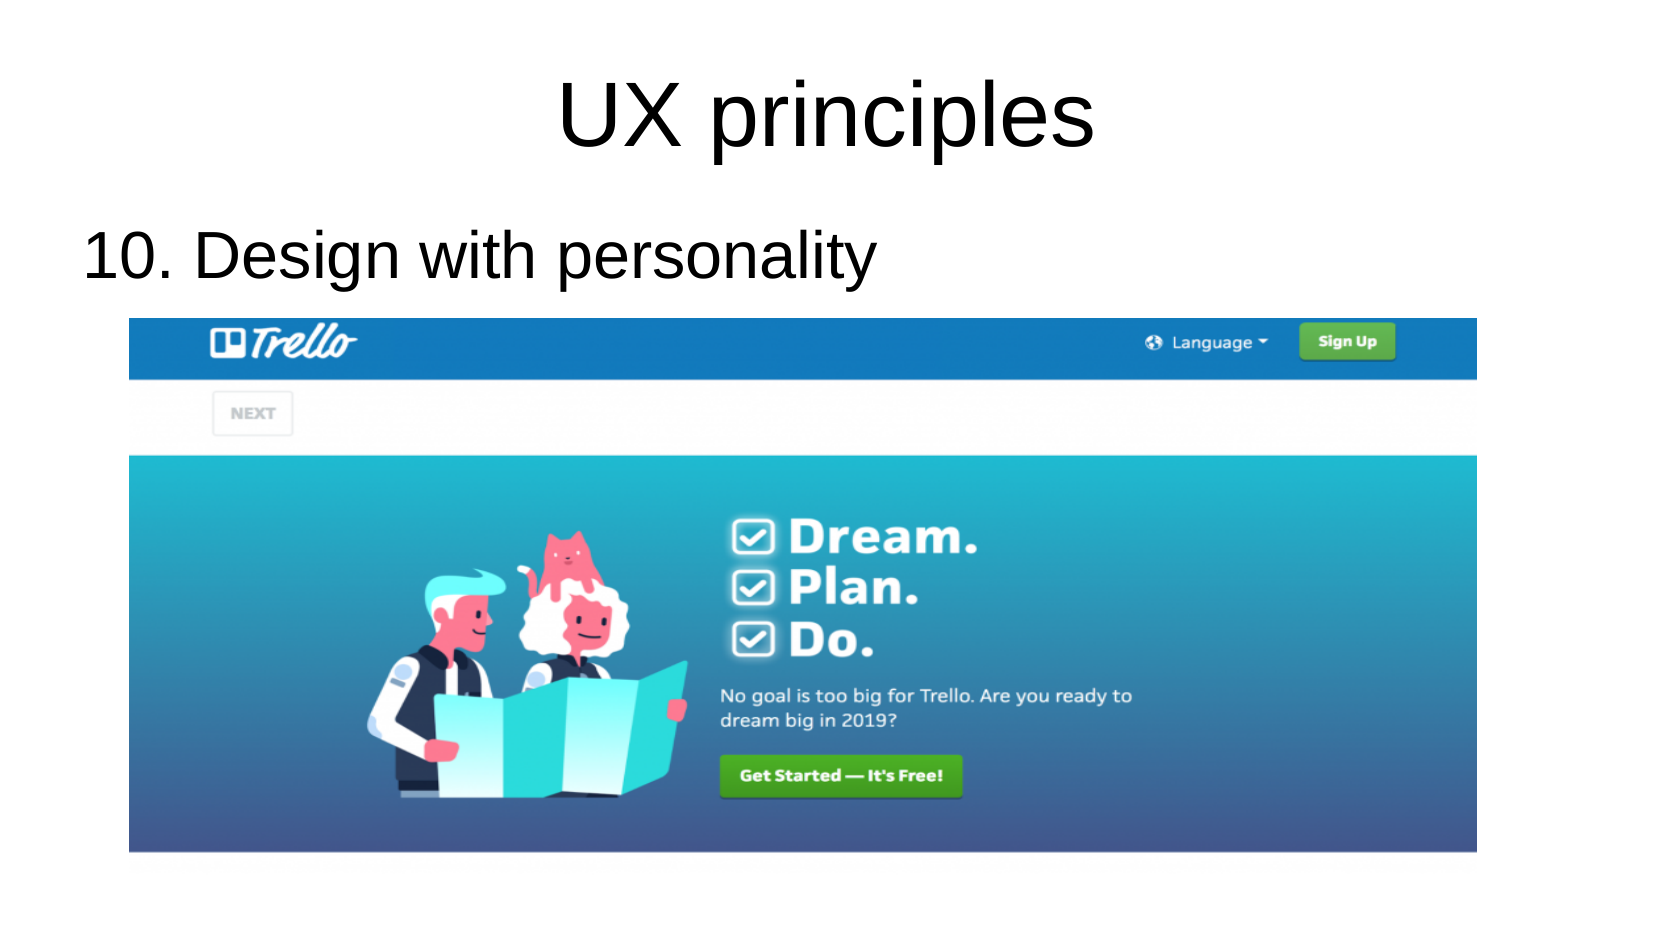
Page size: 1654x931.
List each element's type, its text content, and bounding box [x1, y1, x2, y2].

picture [129, 318, 1477, 875]
title UX principles [82, 37, 1571, 193]
subtitle 10. Design with personality [82, 217, 1571, 816]
